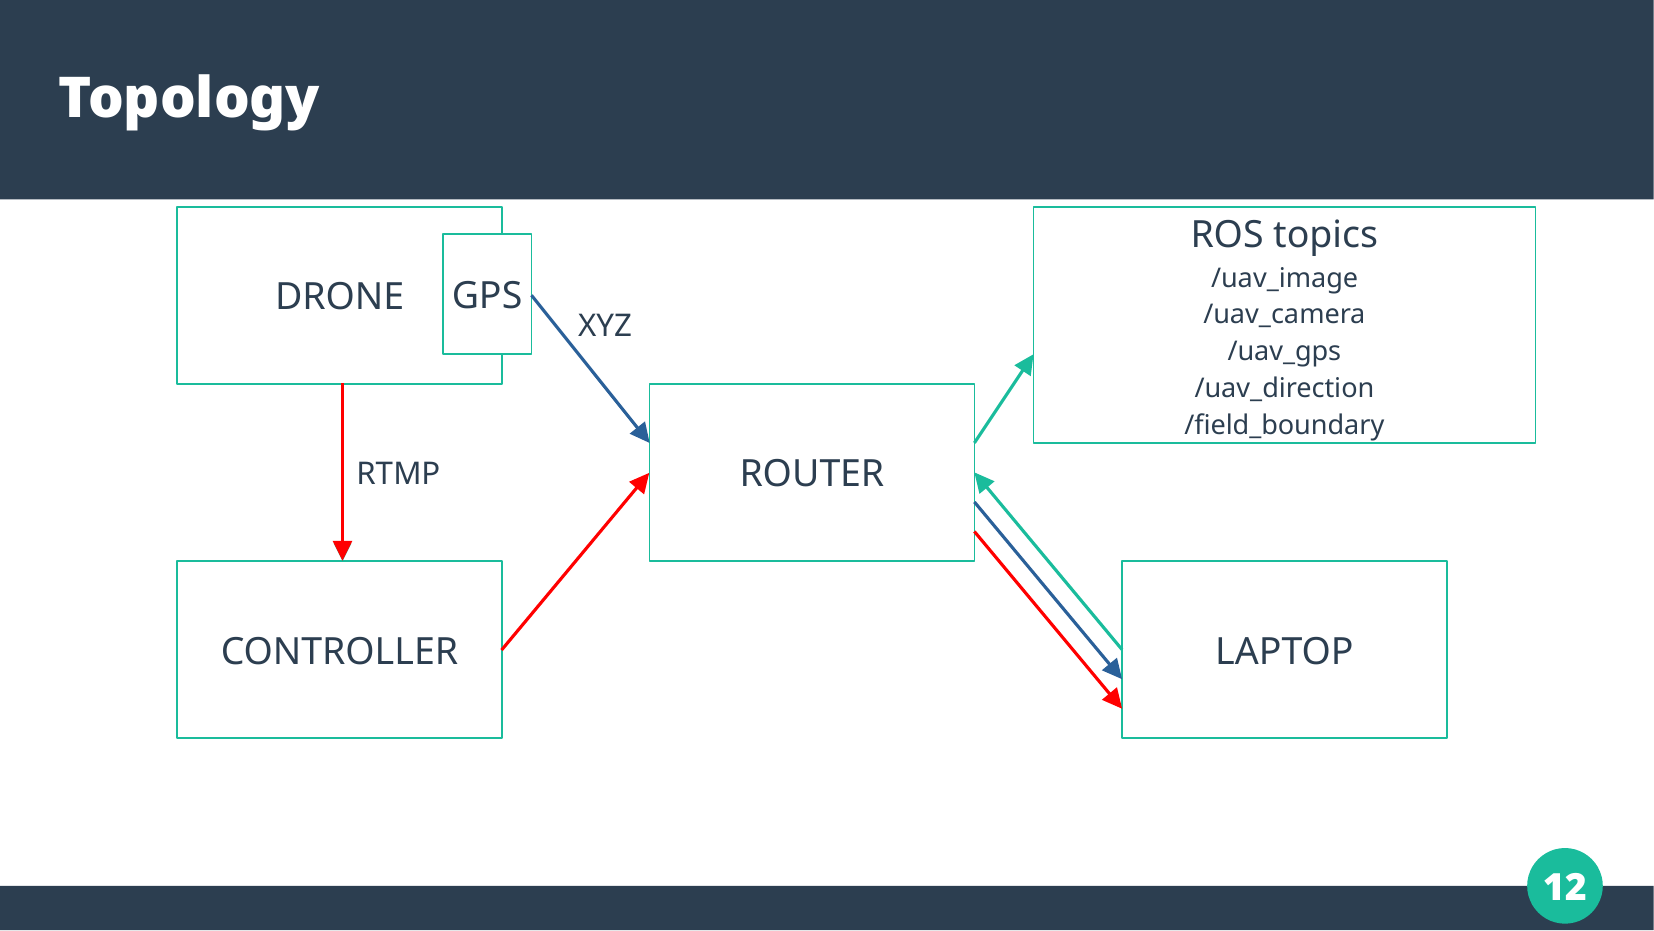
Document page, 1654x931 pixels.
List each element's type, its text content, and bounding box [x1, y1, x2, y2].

text_box GPS [442, 234, 532, 355]
title Topology [59, 37, 1595, 155]
text_box DRONE [177, 206, 502, 384]
text_box RTMP [295, 442, 502, 502]
text_box ROUTER [649, 383, 975, 562]
text_box LAPTOP [1122, 561, 1447, 739]
text_box ROS topics /uav_image /uav_camera /uav_gps /uav_direction /field_boundary [1033, 206, 1536, 443]
text_box CONTROLLER [177, 561, 502, 739]
text_box XYZ [501, 295, 709, 355]
